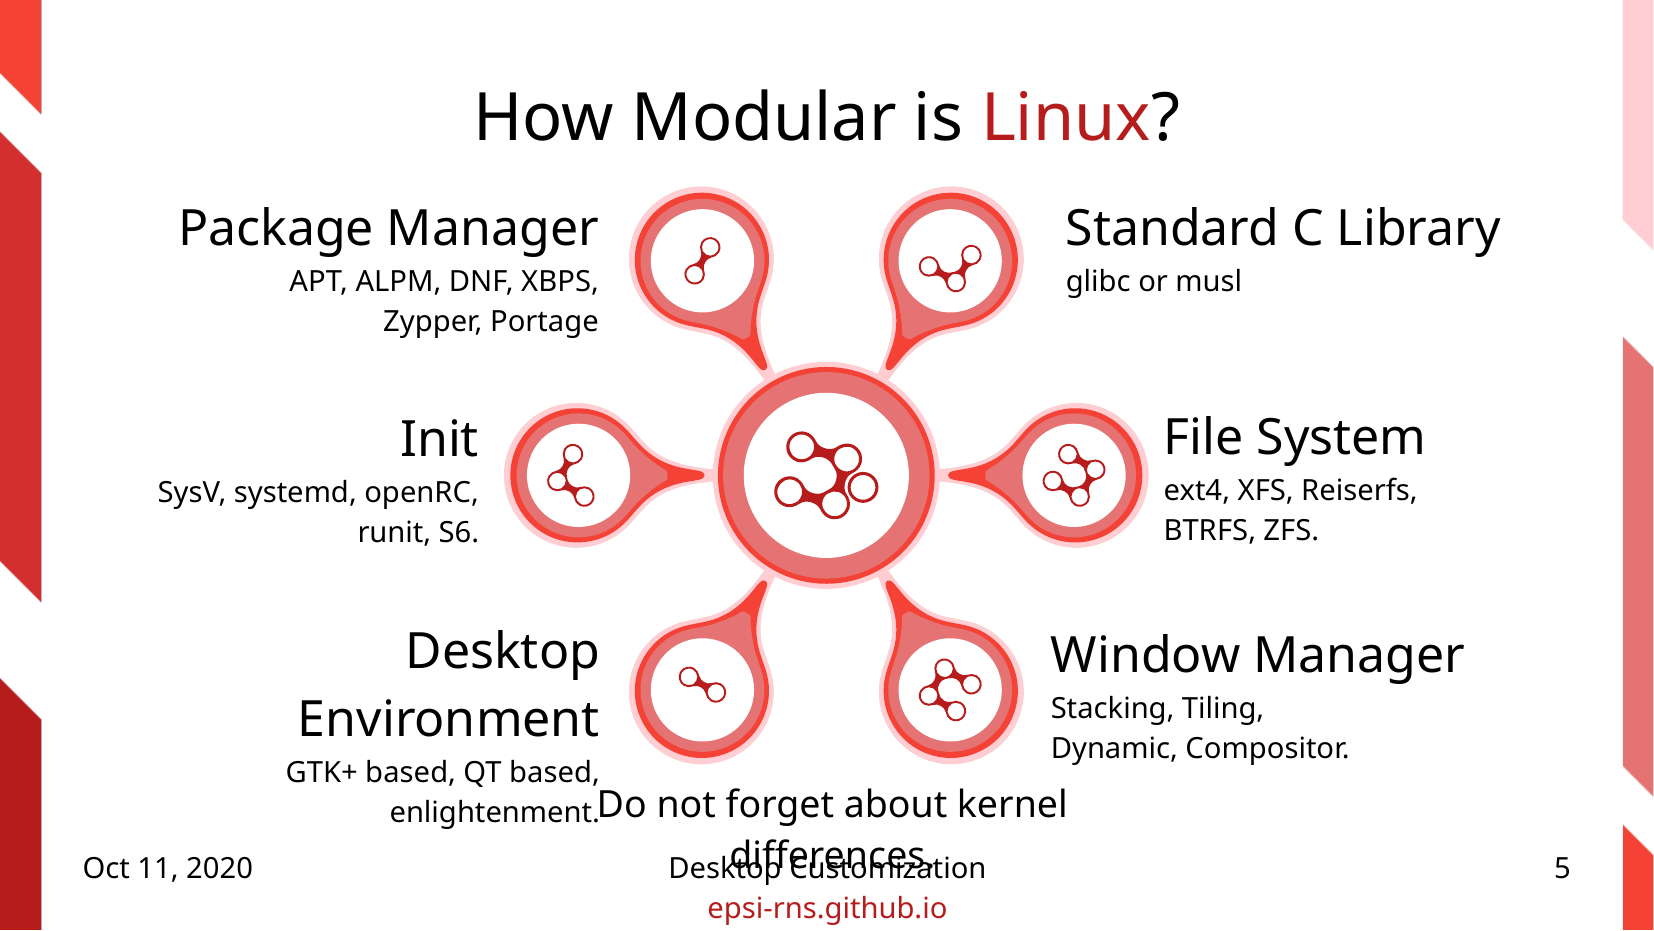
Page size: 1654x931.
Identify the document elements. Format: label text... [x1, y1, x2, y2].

list Package Manager APT, ALPM, DNF, XBPS, Zypper, Portage [120, 192, 600, 361]
list Standard C Library glibc or musl [1065, 192, 1546, 361]
list File System ext4, XFS, Reiserfs, BTRFS, ZFS. [1163, 401, 1516, 571]
list Do not forget about kernel differences. [525, 777, 1141, 916]
list Desktop Environment GTK+ based, QT based, enlightenment. [120, 615, 601, 873]
list Window Manager Stacking, Tiling, Dynamic, Compositor. [1050, 619, 1531, 781]
picture [0, 0, 1654, 931]
list Init SysV, systemd, openRC, runit, S6. [105, 402, 480, 586]
